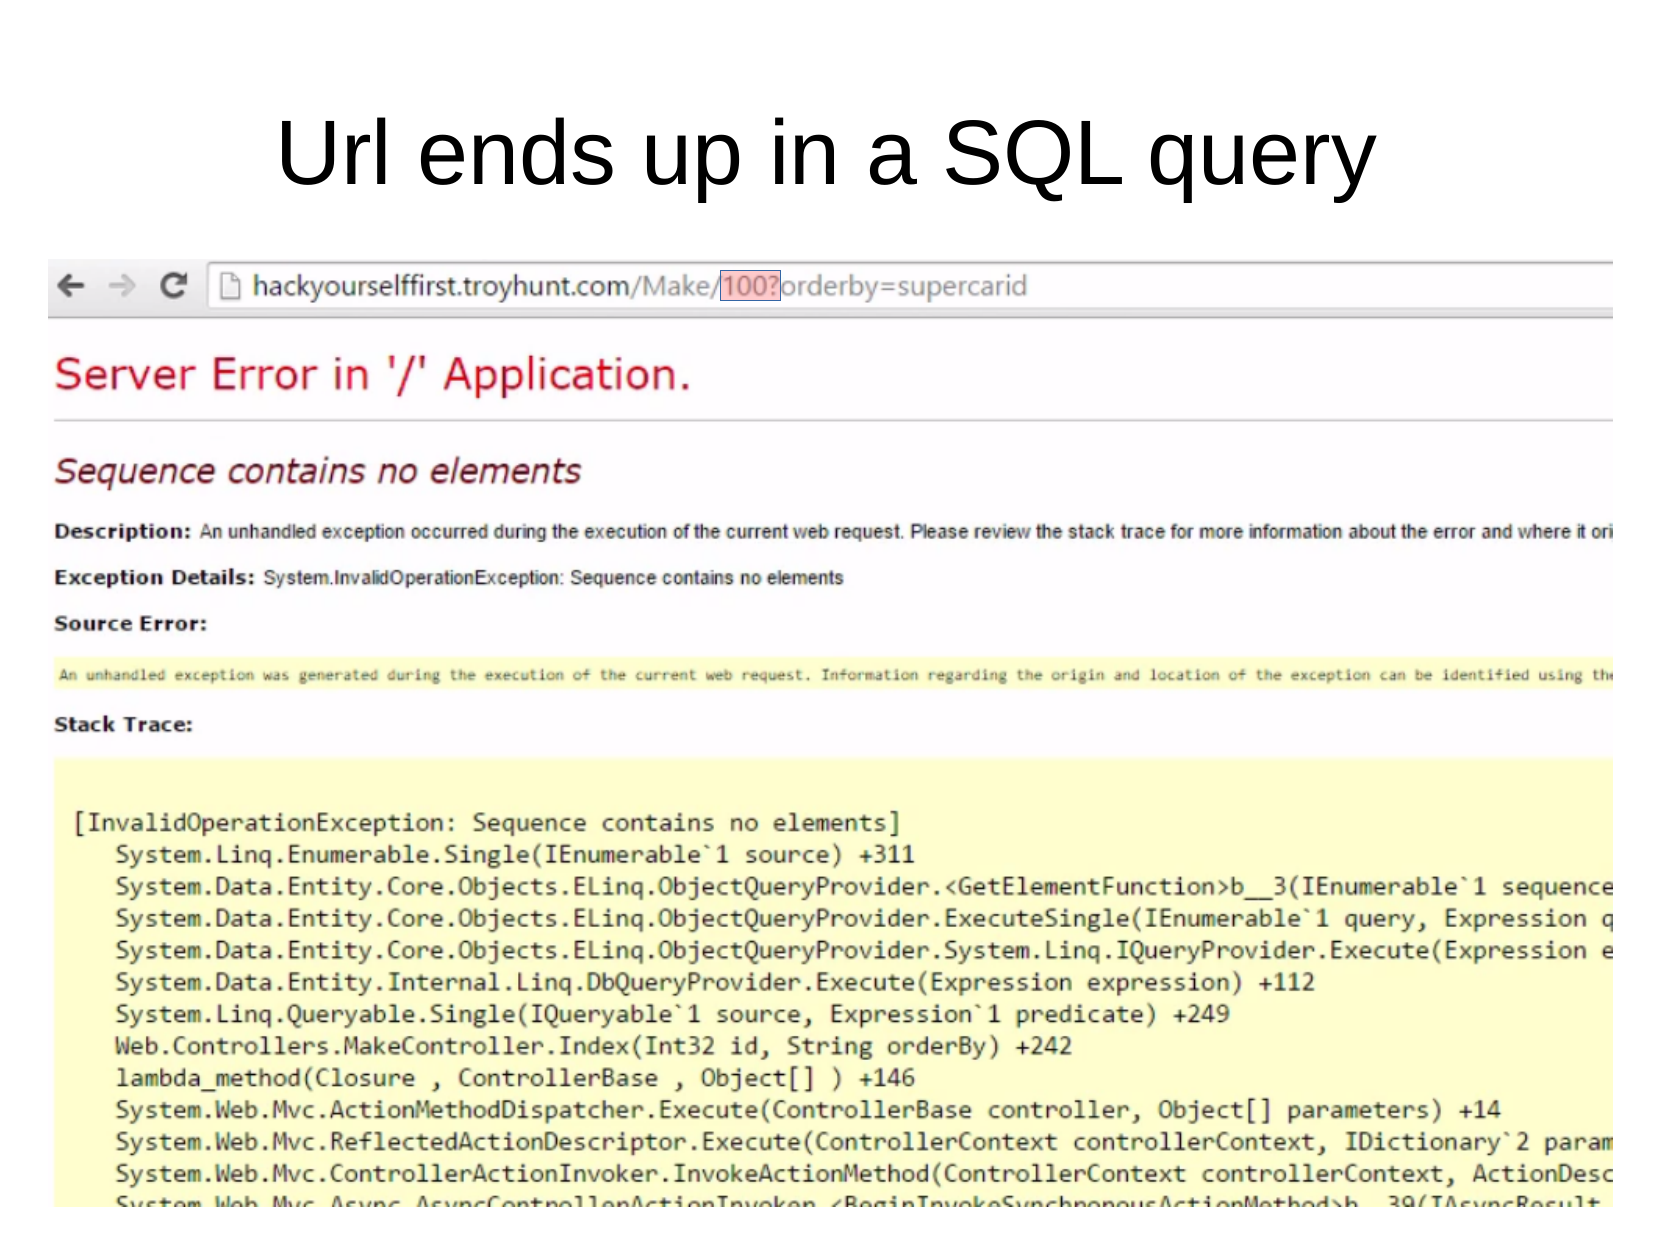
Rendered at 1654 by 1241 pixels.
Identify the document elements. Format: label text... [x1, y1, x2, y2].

picture [48, 259, 1613, 1207]
title Url ends up in a SQL query [82, 49, 1571, 257]
text_box [720, 270, 781, 301]
